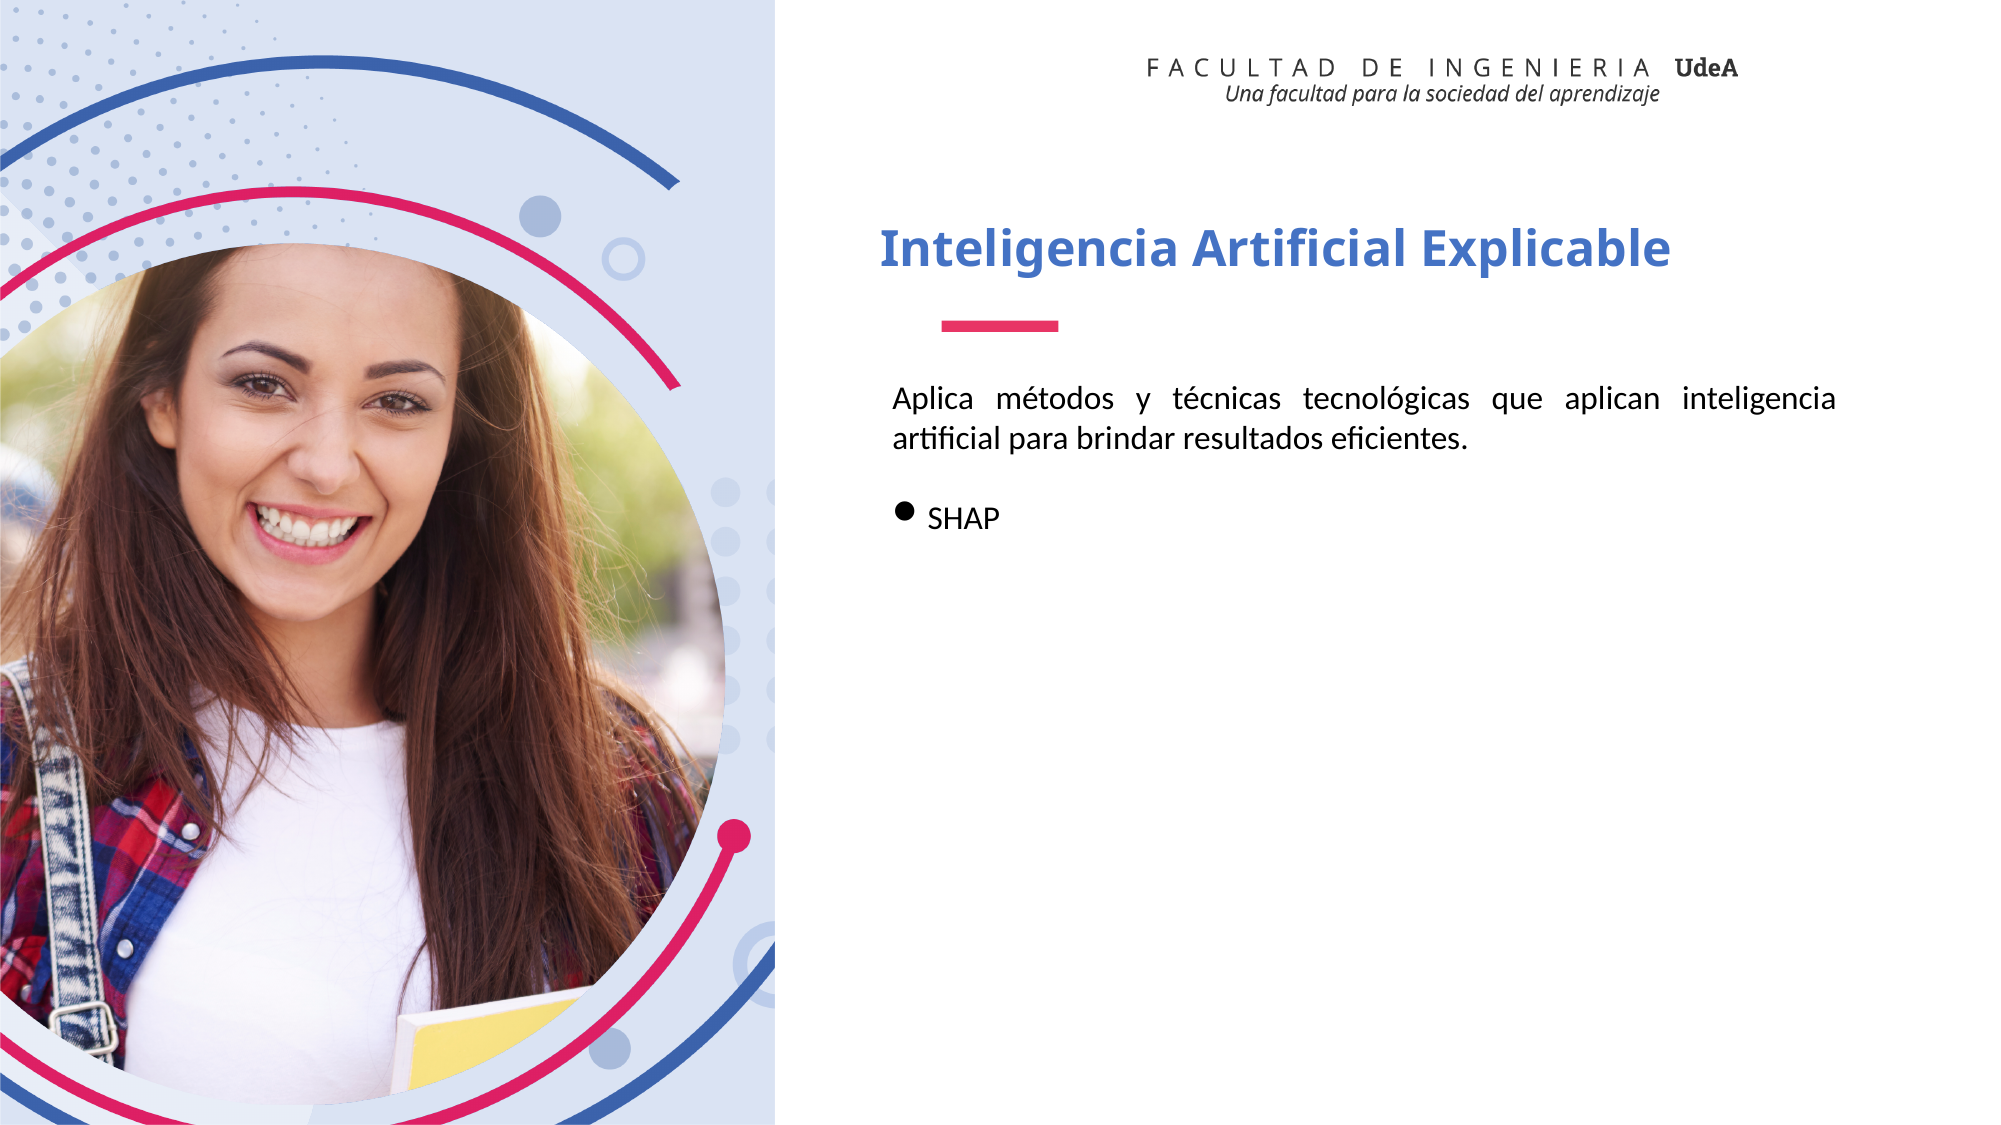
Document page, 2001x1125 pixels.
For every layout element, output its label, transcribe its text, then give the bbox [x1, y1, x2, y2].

picture [1148, 57, 1738, 106]
text_box Inteligencia Artificial Explicable [865, 195, 1762, 306]
picture [0, 0, 775, 1125]
text_box Aplica métodos y técnicas tecnológicas que aplican inteligencia artificial para brindar resultados eficientes. SHAP [877, 368, 1853, 544]
